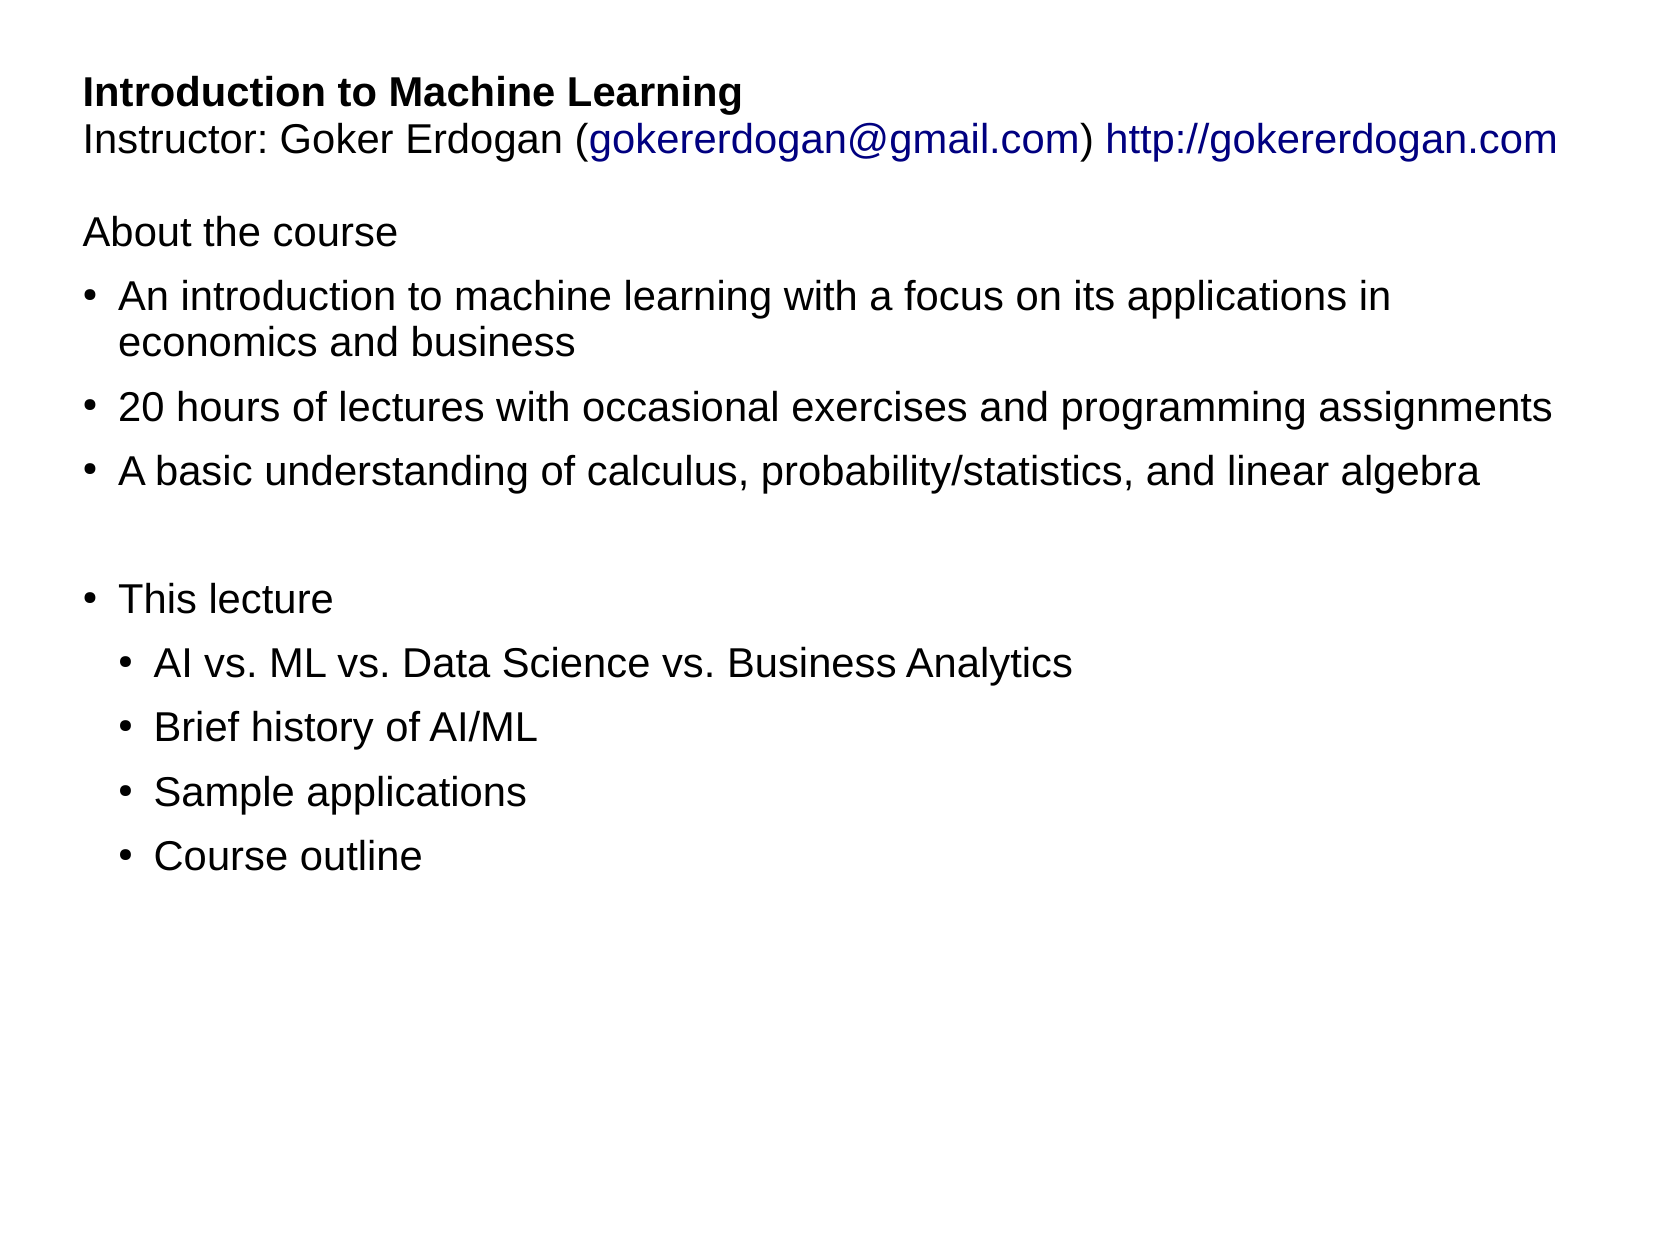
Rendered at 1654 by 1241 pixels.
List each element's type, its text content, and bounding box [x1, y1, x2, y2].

subtitle Introduction to Machine Learning Instructor: Goker Erdogan (gokererdogan@gmail.com) http://gokererdogan.com About the course An introduction to machine learning with a focus on its applications in economics and business 20 hours of lectures with occasional exercises and programming assignments A basic understanding of calculus, probability/statistics, and linear algebra This lecture AI vs. ML vs. Data Science vs. Business Analytics Brief history of AI/ML Sample applications Course outline [82, 22, 1571, 1037]
